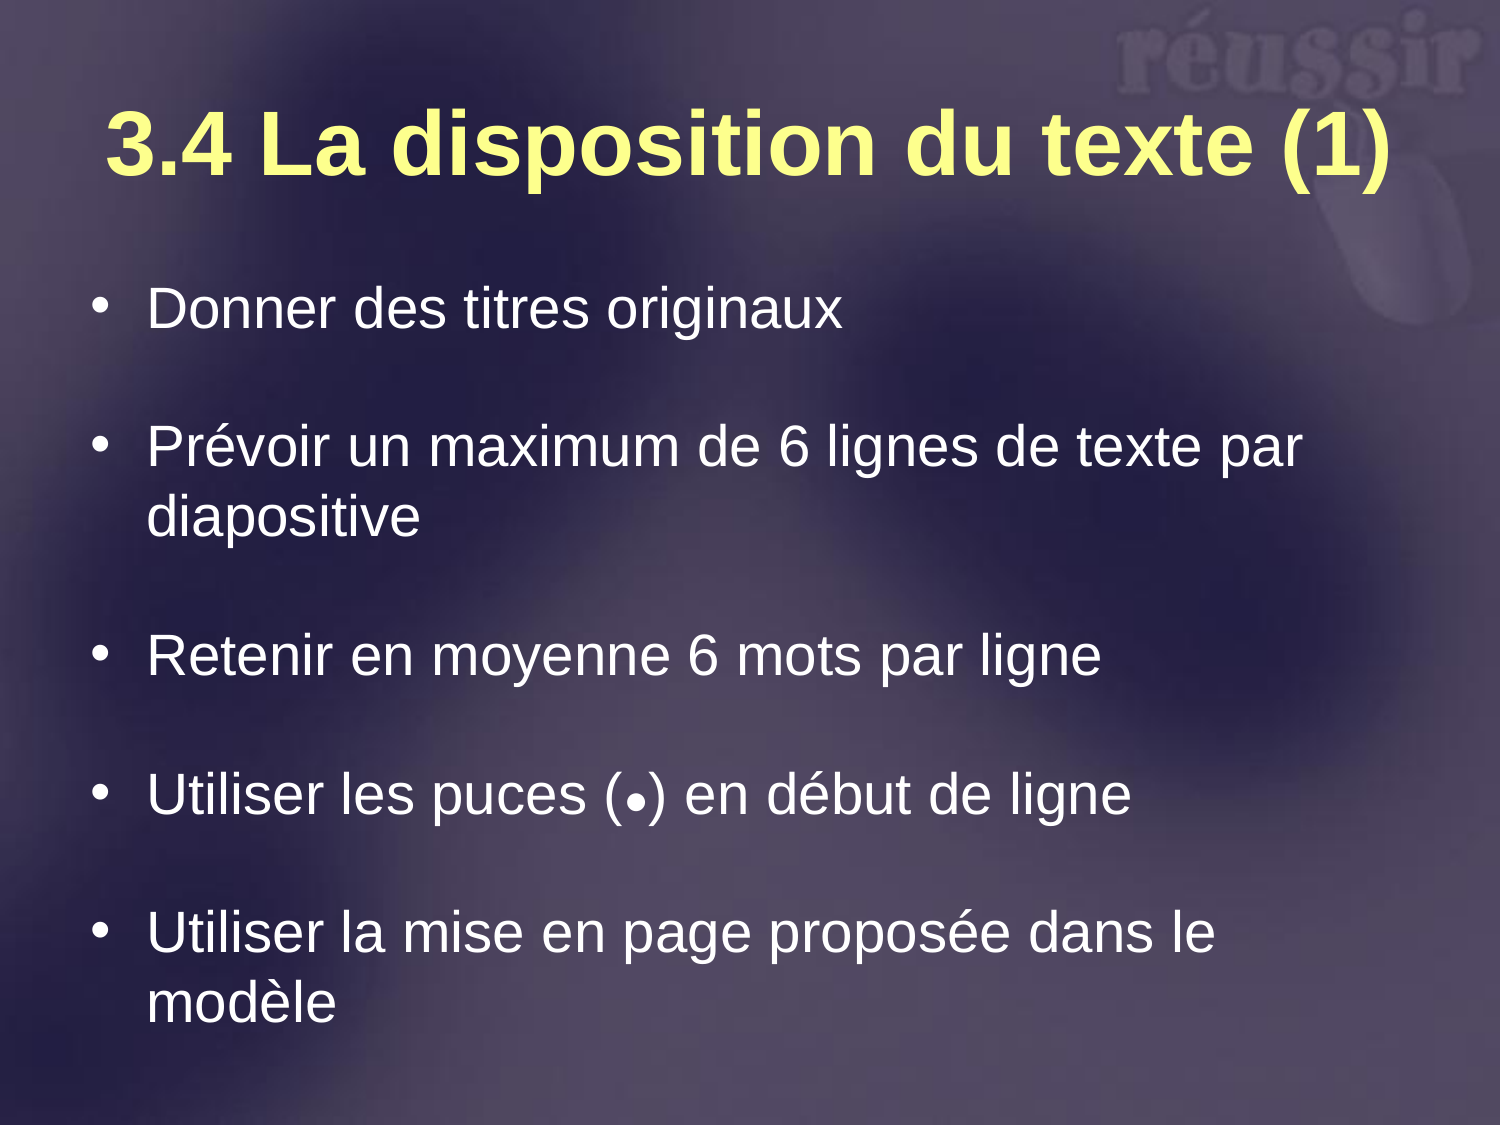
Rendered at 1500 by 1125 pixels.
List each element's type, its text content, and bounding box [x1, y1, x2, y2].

picture [0, 0, 1500, 1125]
title 3.4 La disposition du texte (1) [75, 45, 1426, 233]
list Donner des titres originaux Prévoir un maximum de 6 lignes de texte par diapositive Retenir en moyenne 6 mots par ligne Utiliser les puces (●) en début de ligne Utiliser la mise en page proposée dans le modèle [75, 262, 1426, 1047]
